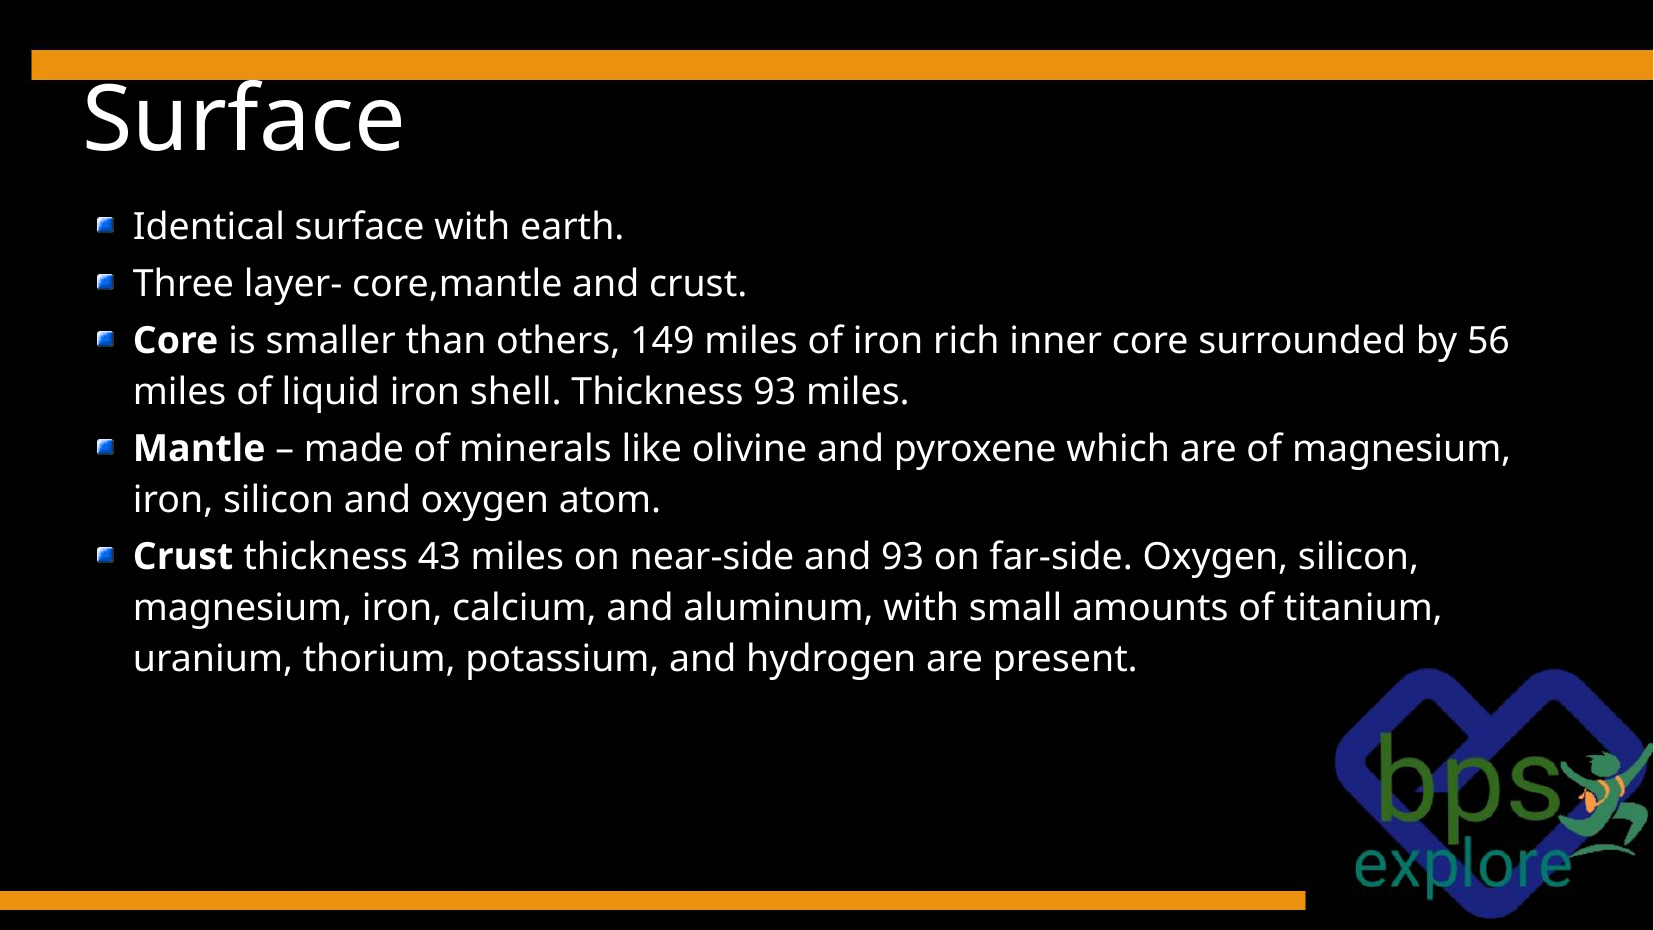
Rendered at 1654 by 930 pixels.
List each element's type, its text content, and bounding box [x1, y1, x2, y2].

picture [0, 0, 1654, 930]
text_box Identical surface with earth. Three layer- core,mantle and crust. Core is smaller than others, 149 miles of iron rich inner core surrounded by 56 miles of liquid iron shell. Thickness 93 miles. Mantle – made of minerals like olivine and pyroxene which are of magnesium, iron, silicon and oxygen atom. Crust thickness 43 miles on near-side and 93 on far-side. Oxygen, silicon, magnesium, iron, calcium, and aluminum, with small amounts of titanium, uranium, thorium, potassium, and hydrogen are present. [82, 192, 1538, 826]
title Surface [82, 37, 1571, 193]
